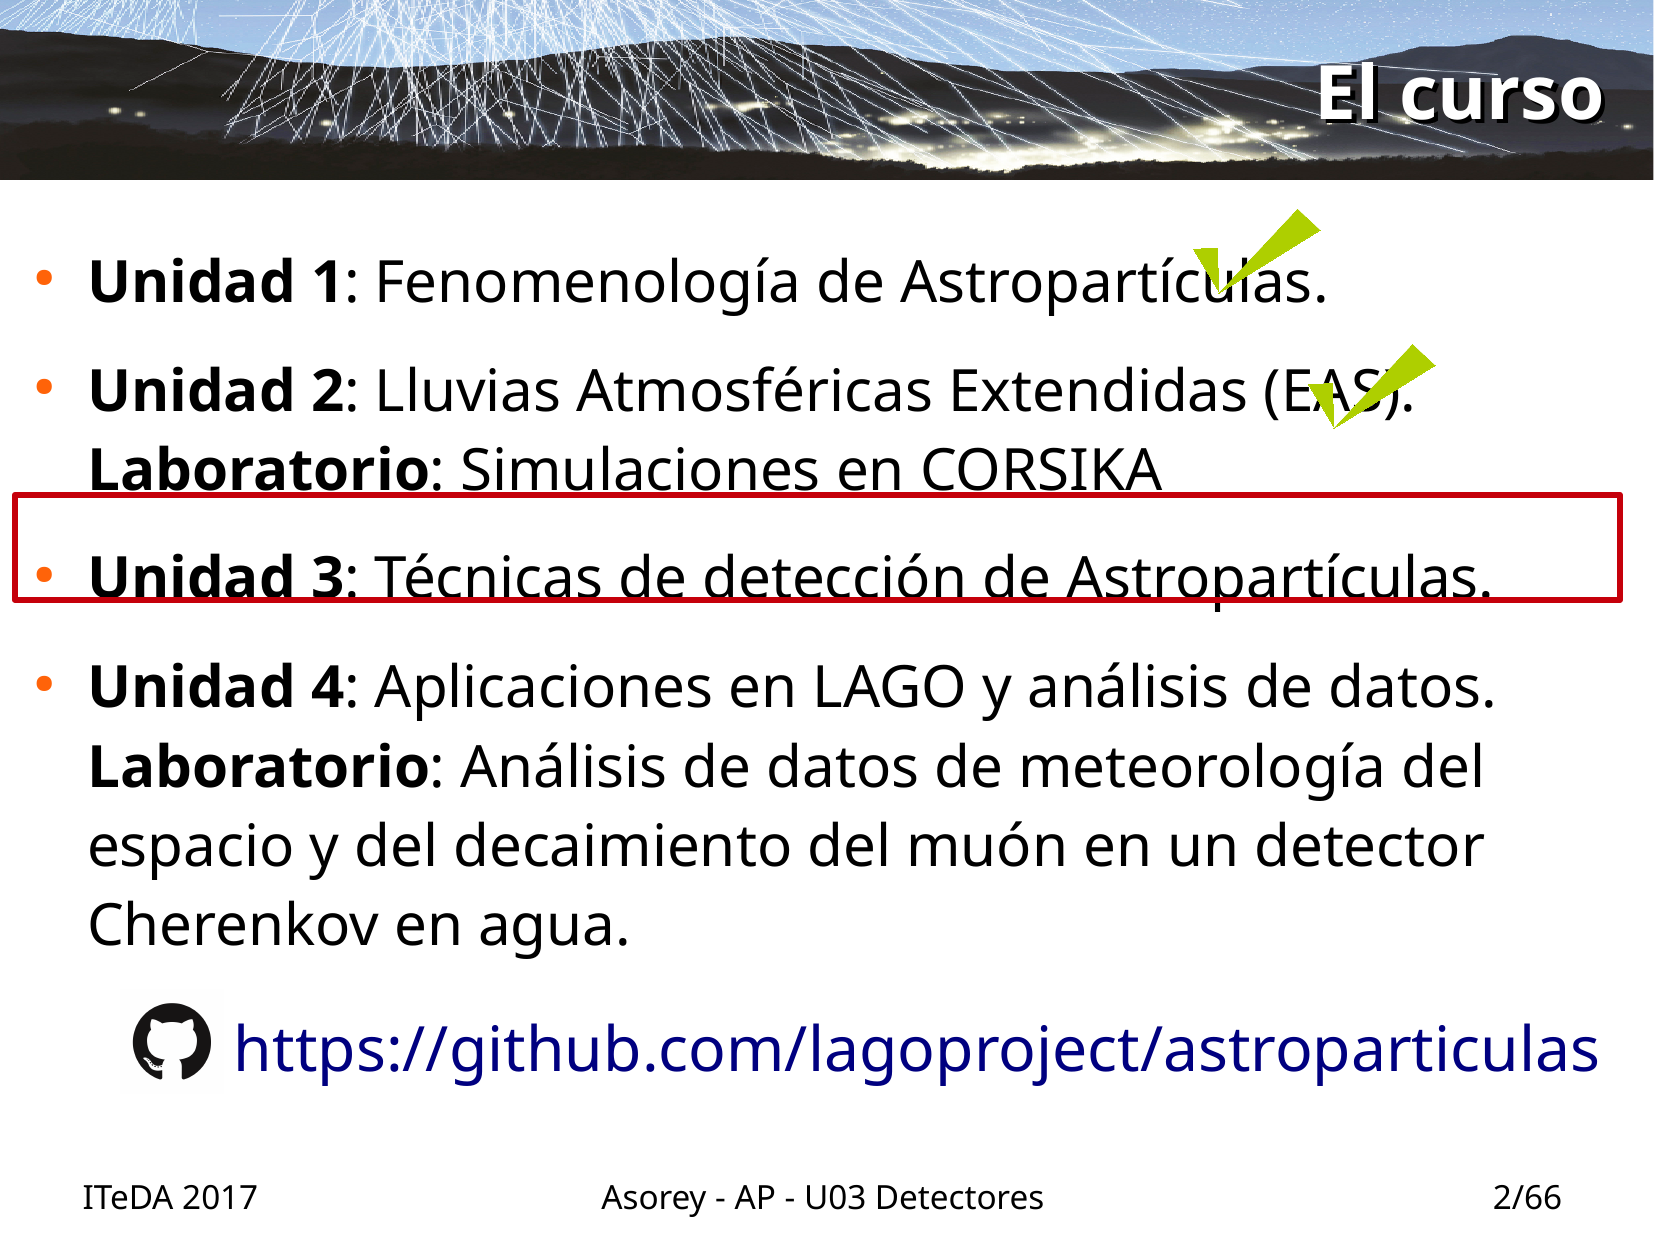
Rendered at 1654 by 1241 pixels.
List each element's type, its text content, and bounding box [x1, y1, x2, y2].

list Unidad 1: Fenomenología de Astropartículas. Unidad 2: Lluvias Atmosféricas Extendidas (EAS). Laboratorio: Simulaciones en CORSIKA Unidad 3: Técnicas de detección de Astropartículas. Unidad 4: Aplicaciones en LAGO y análisis de datos. Laboratorio: Análisis de datos de meteorología del espacio y del decaimiento del muón en un detector Cherenkov en agua. [16, 240, 1621, 492]
picture [0, 0, 1654, 180]
list Unidad 1: Fenomenología de Astropartículas. Unidad 2: Lluvias Atmosféricas Extendidas (EAS). Laboratorio: Simulaciones en CORSIKA Unidad 3: Técnicas de detección de Astropartículas. Unidad 4: Aplicaciones en LAGO y análisis de datos. Laboratorio: Análisis de datos de meteorología del espacio y del decaimiento del muón en un detector Cherenkov en agua. [16, 603, 1621, 991]
title El curso [45, 15, 1606, 166]
text_box [1193, 209, 1321, 294]
text_box [1308, 344, 1436, 429]
picture [120, 989, 224, 1094]
list Unidad 1: Fenomenología de Astropartículas. Unidad 2: Lluvias Atmosféricas Extendidas (EAS). Laboratorio: Simulaciones en CORSIKA Unidad 3: Técnicas de detección de Astropartículas. Unidad 4: Aplicaciones en LAGO y análisis de datos. Laboratorio: Análisis de datos de meteorología del espacio y del decaimiento del muón en un detector Cherenkov en agua. [18, 498, 1617, 597]
list https://github.com/lagoproject/astroparticulas [146, 1005, 1636, 1185]
